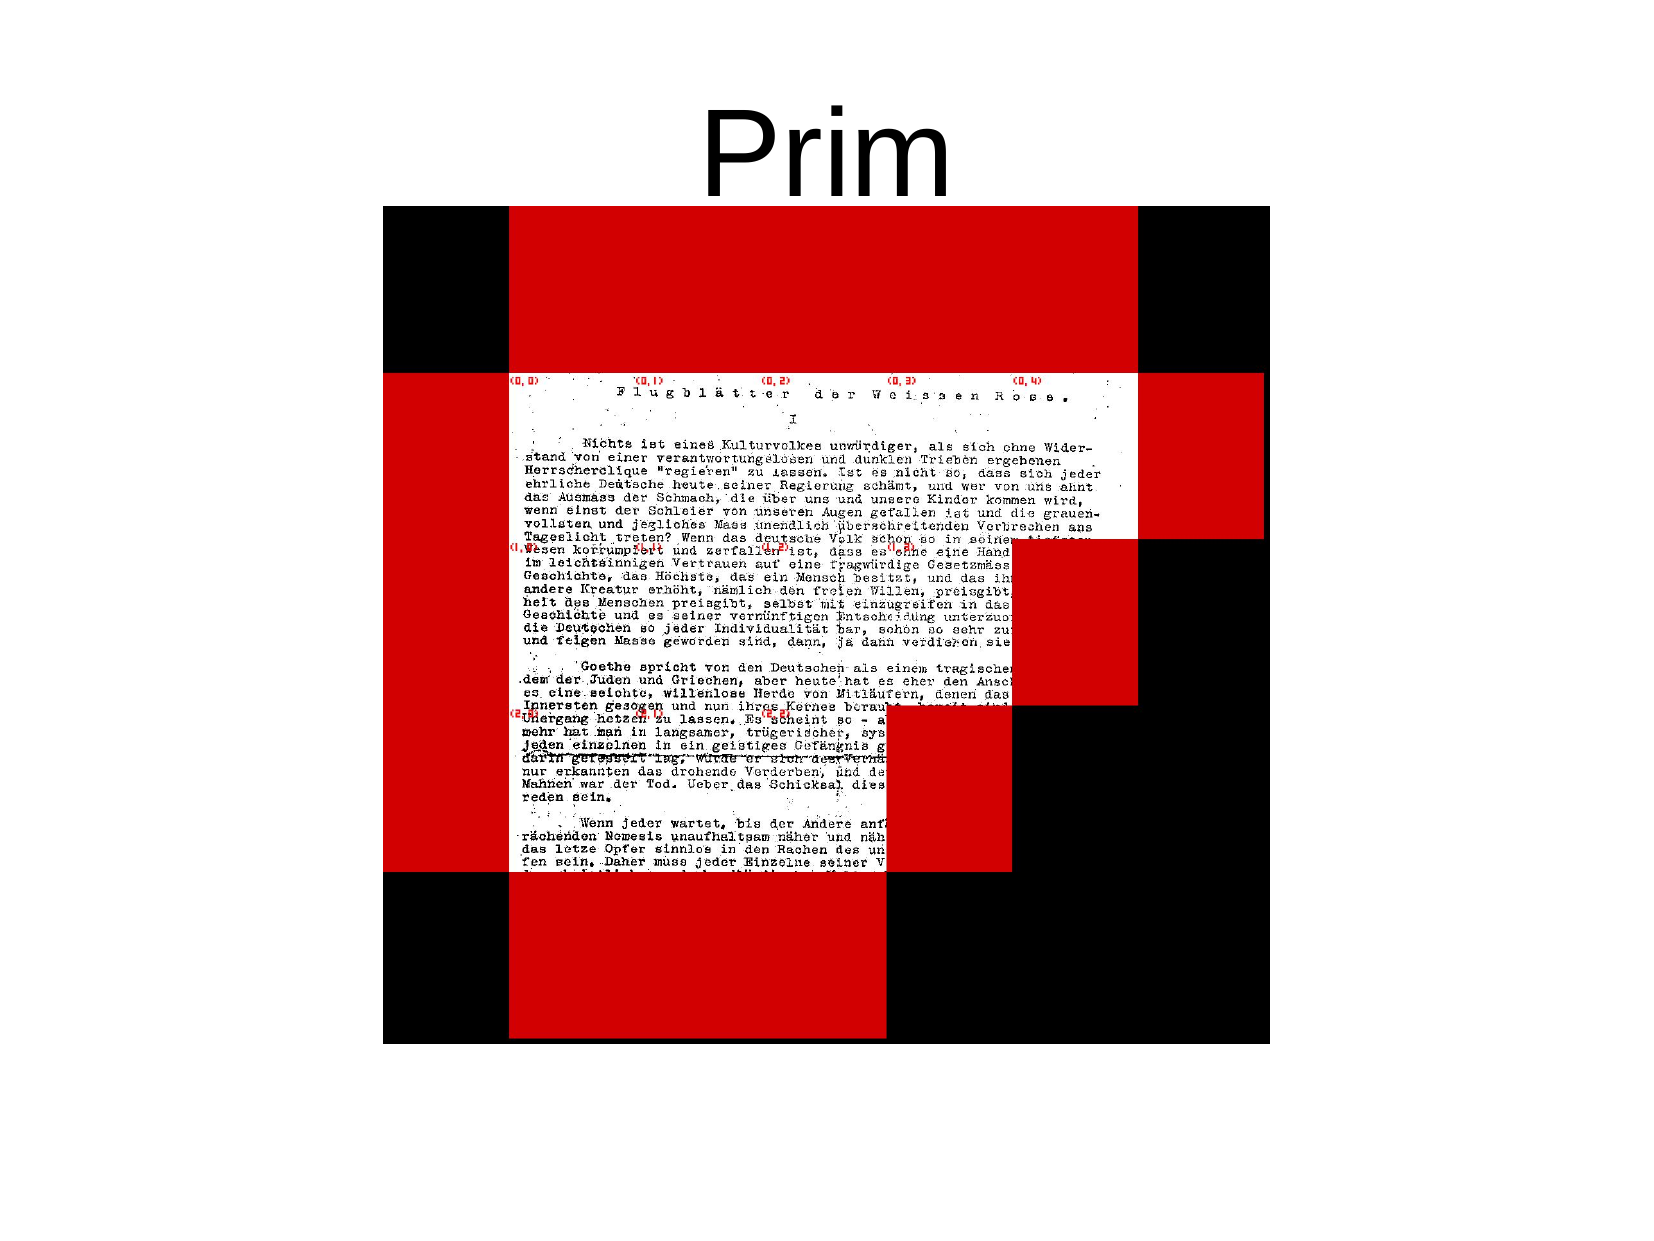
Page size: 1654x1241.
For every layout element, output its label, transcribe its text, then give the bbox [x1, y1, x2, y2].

picture [383, 206, 1270, 1044]
title Prim [82, 49, 1571, 257]
